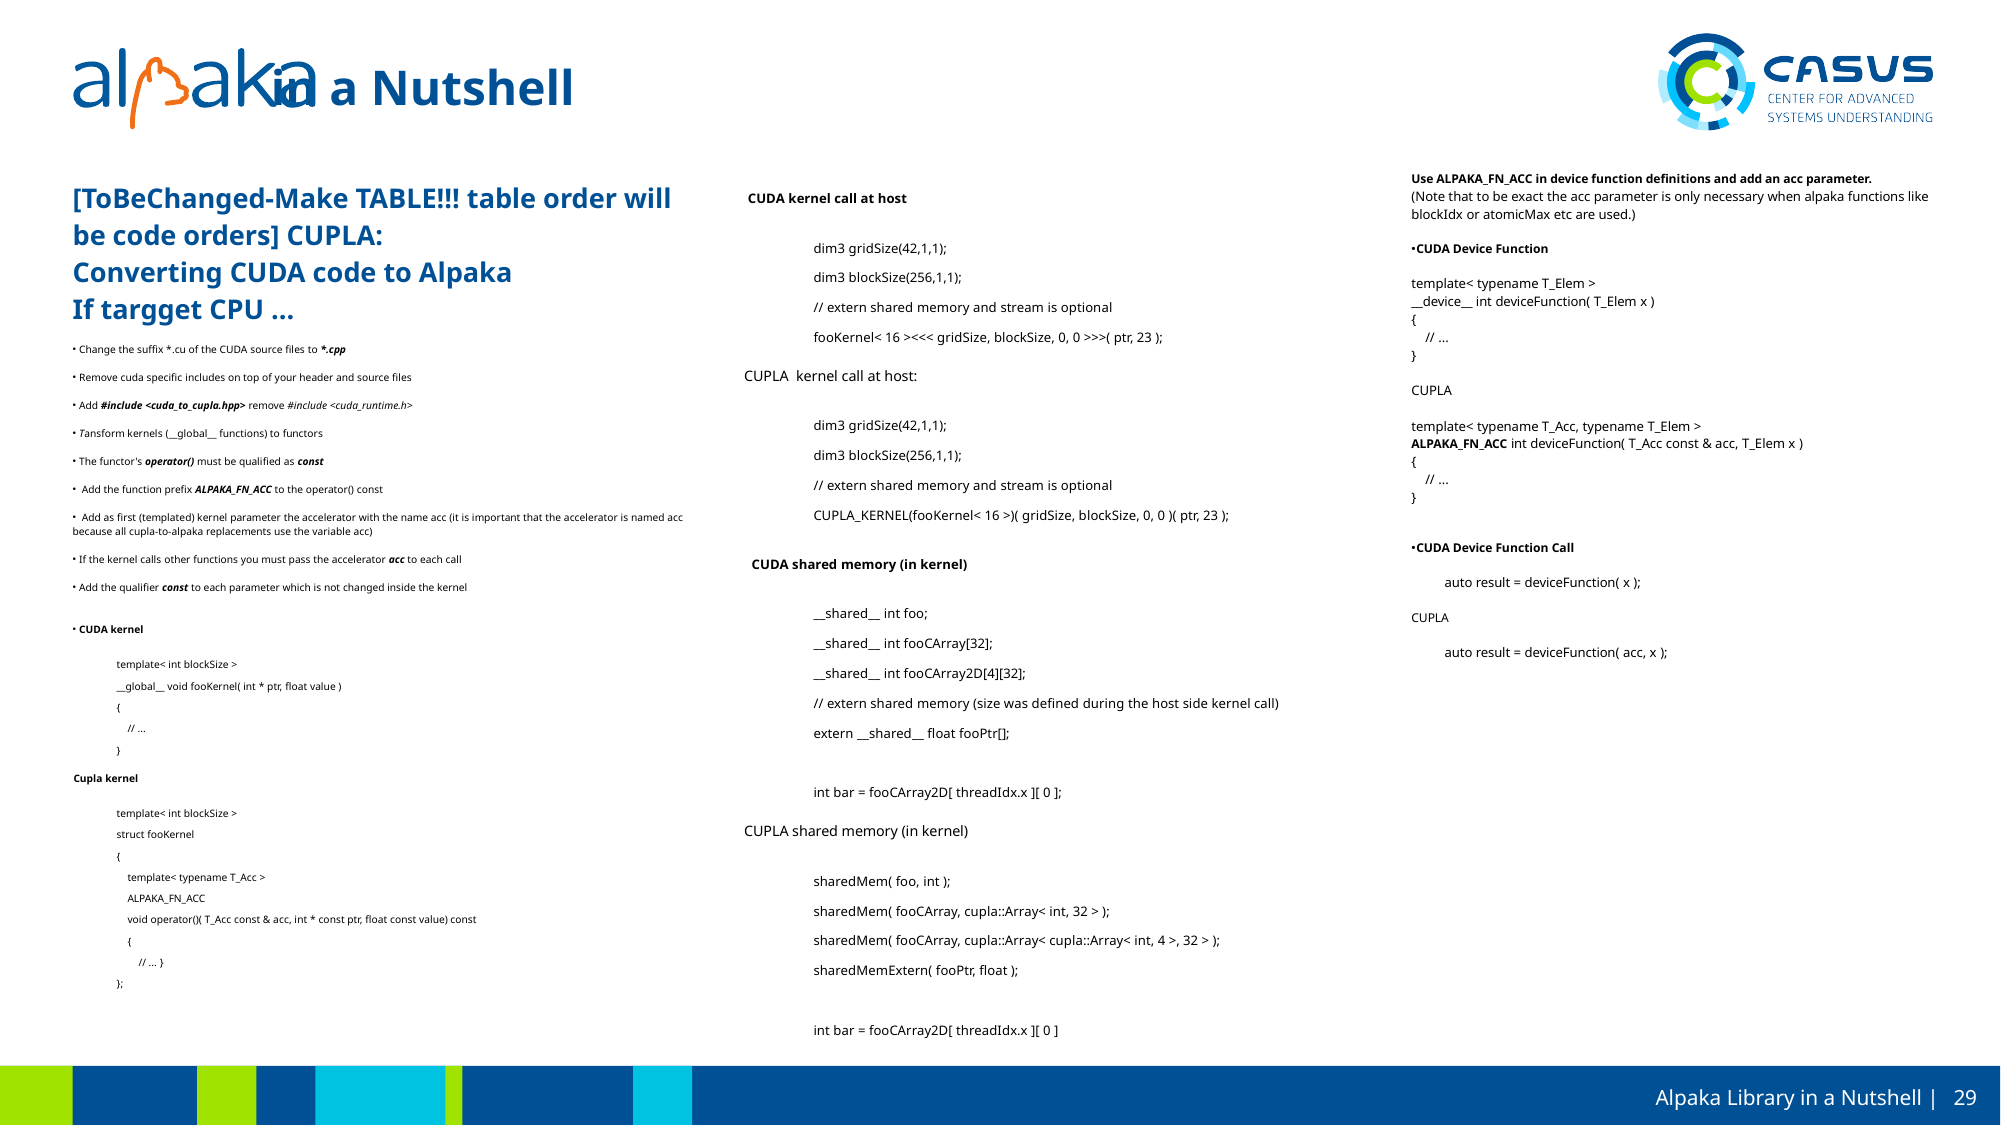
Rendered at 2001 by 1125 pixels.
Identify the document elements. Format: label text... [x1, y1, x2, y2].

title in a Nutshell [317, 53, 709, 122]
list CUDA kernel call at host dim3 gridSize(42,1,1); dim3 blockSize(256,1,1); // extern shared memory and stream is optional fooKernel< 16 ><<< gridSize, blockSize, 0, 0 >>>( ptr, 23 ); CUPLA kernel call at host: dim3 gridSize(42,1,1); dim3 blockSize(256,1,1); // extern shared memory and stream is optional CUPLA_KERNEL(fooKernel< 16 >)( gridSize, blockSize, 0, 0 )( ptr, 23 ); CUDA shared memory (in kernel) __shared__ int foo; __shared__ int fooCArray[32]; __shared__ int fooCArray2D[4][32]; // extern shared memory (size was defined during the host side kernel call) extern __shared__ float fooPtr[]; int bar = fooCArray2D[ threadIdx.x ][ 0 ]; CUPLA shared memory (in kernel) sharedMem( foo, int ); sharedMem( fooCArray, cupla::Array< int, 32 > ); sharedMem( fooCArray, cupla::Array< cupla::Array< int, 4 >, 32 > ); sharedMemExtern( fooPtr, float ); int bar = fooCArray2D[ threadIdx.x ][ 0 ] [744, 129, 1394, 1040]
picture [72, 47, 317, 130]
list Use ALPAKA_FN_ACC in device function definitions and add an acc parameter. (Note that to be exact the acc parameter is only necessary when alpaka functions like blockIdx or atomicMax etc are used.) CUDA Device Function template< typename T_Elem > __device__ int deviceFunction( T_Elem x ) { // ... } CUPLA template< typename T_Acc, typename T_Elem > ALPAKA_FN_ACC int deviceFunction( T_Acc const & acc, T_Elem x ) { // ... } CUDA Device Function Call auto result = deviceFunction( x ); CUPLA auto result = deviceFunction( acc, x ); [1411, 171, 1955, 680]
picture [1658, 33, 1933, 131]
list [ToBeChanged-Make TABLE!!! table order will be code orders] CUPLA: Converting CUDA code to Alpaka If targget CPU ... Change the suffix *.cu of the CUDA source files to *.cpp Remove cuda specific includes on top of your header and source files Add #include <cuda_to_cupla.hpp> remove #include <cuda_runtime.h> Tansform kernels (__global__ functions) to functors The functor's operator() must be qualified as const Add the function prefix ALPAKA_FN_ACC to the operator() const Add as first (templated) kernel parameter the accelerator with the name acc (it is important that the accelerator is named acc because all cupla-to-alpaka replacements use the variable acc) If the kernel calls other functions you must pass the accelerator acc to each call Add the qualifier const to each parameter which is not changed inside the kernel CUDA kernel template< int blockSize > __global__ void fooKernel( int * ptr, float value ) { // ... } Cupla kernel template< int blockSize > struct fooKernel { template< typename T_Acc > ALPAKA_FN_ACC void operator()( T_Acc const & acc, int * const ptr, float const value) const { // ... } }; [72, 164, 697, 1004]
